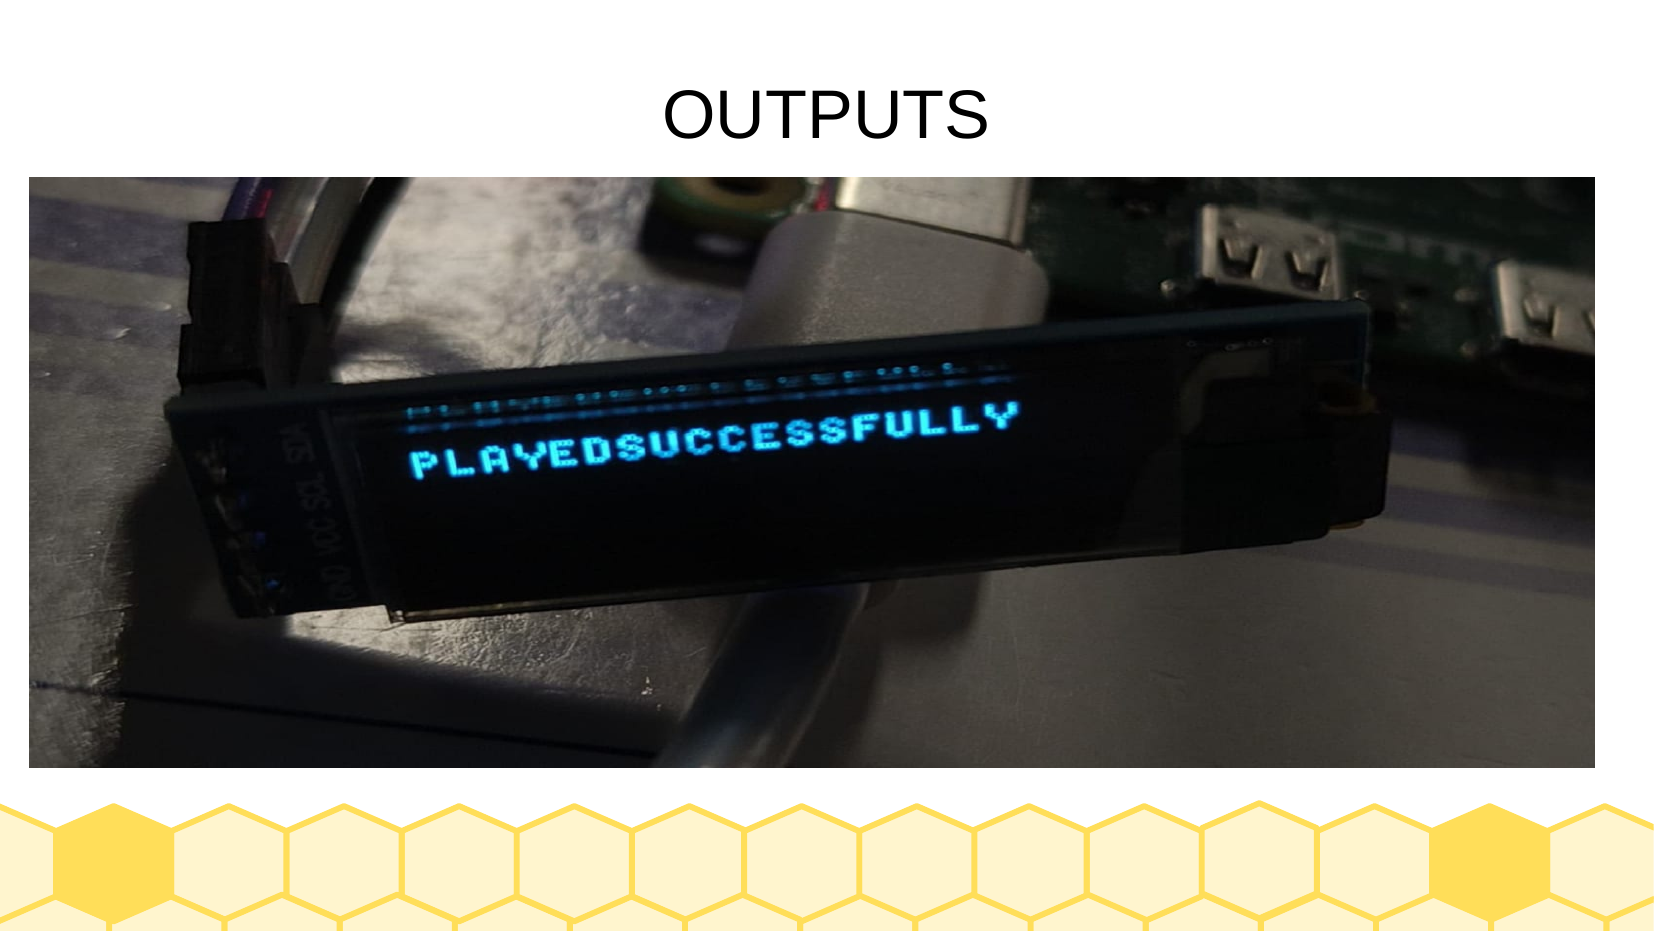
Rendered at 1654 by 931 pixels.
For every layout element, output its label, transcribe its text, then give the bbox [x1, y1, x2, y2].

picture [29, 177, 1595, 768]
title OUTPUTS [82, 37, 1571, 177]
